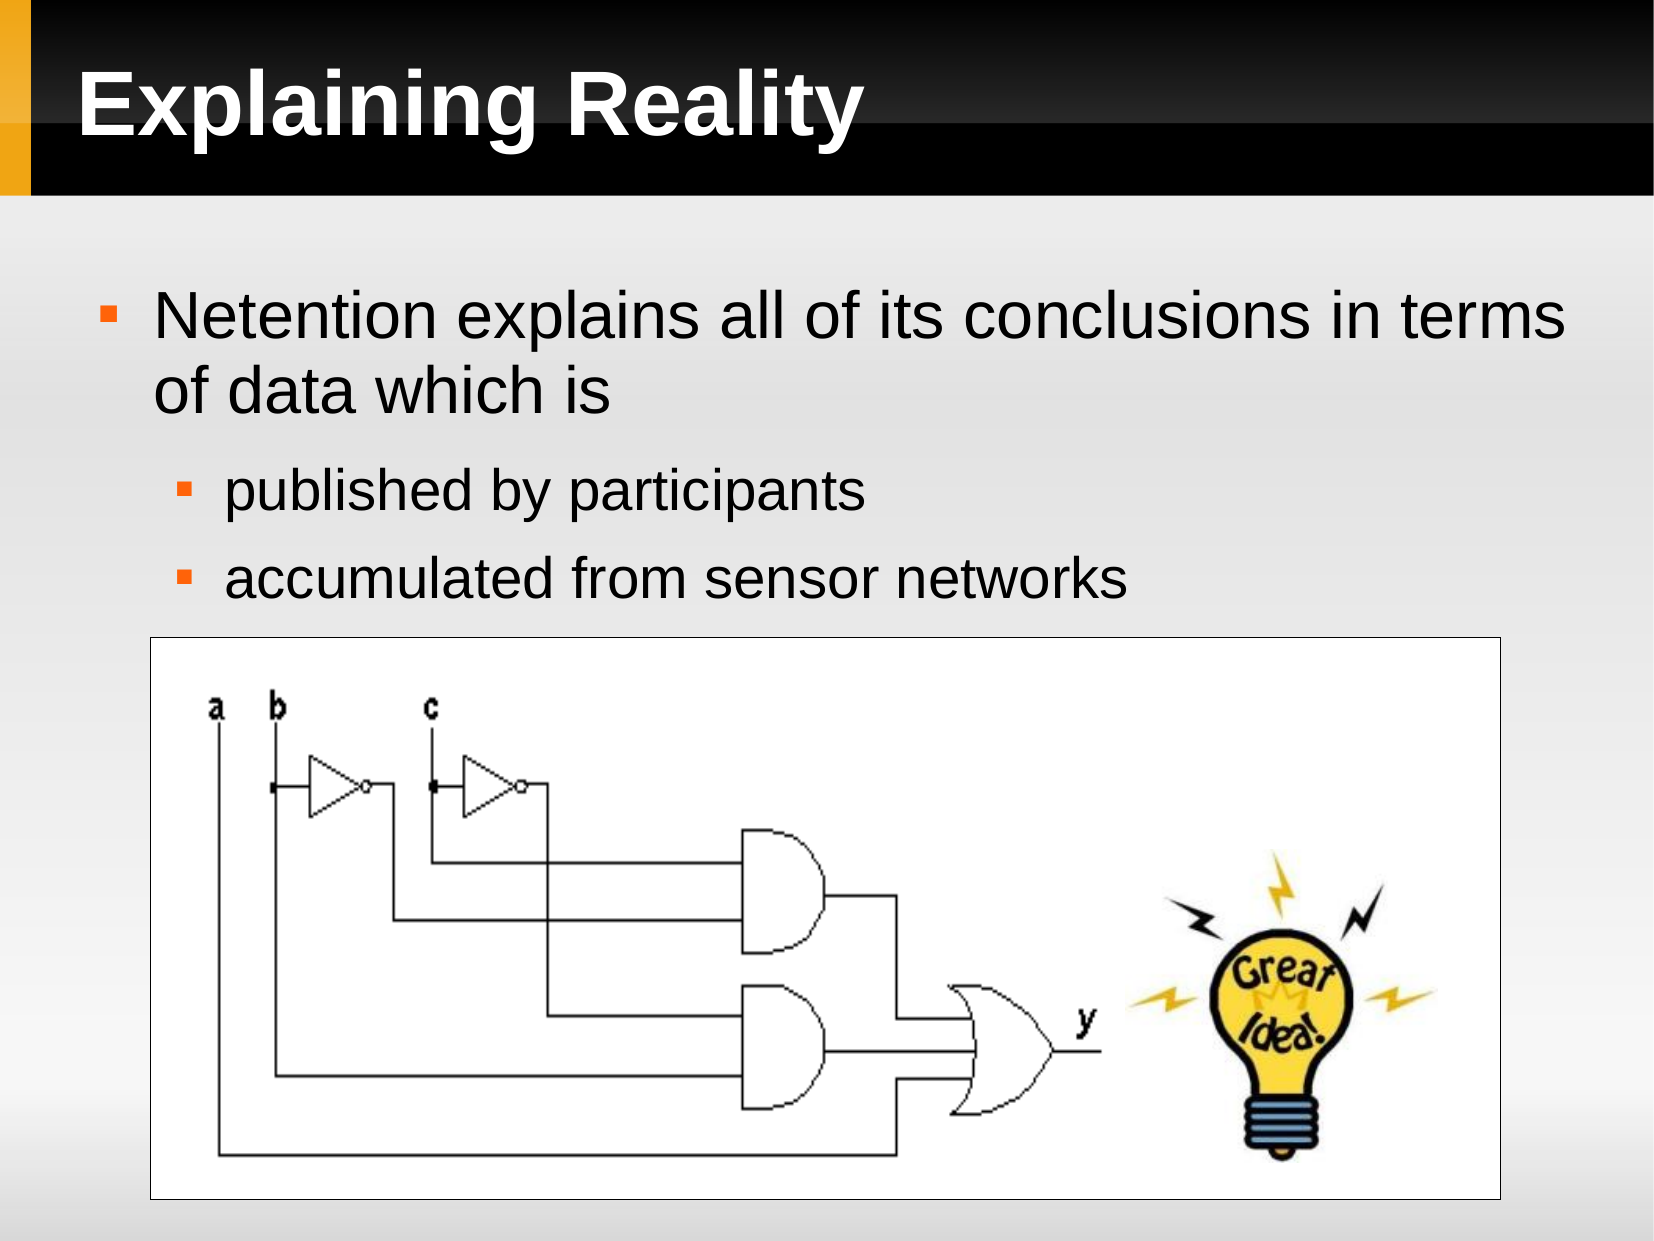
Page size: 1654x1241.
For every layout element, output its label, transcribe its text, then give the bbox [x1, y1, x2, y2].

text_box [150, 1083, 1501, 1200]
picture [0, 0, 1654, 1241]
list Netention explains all of its conclusions in terms of data which is published by participants accumulated from sensor networks [82, 278, 1571, 1083]
title Explaining Reality [76, 7, 1565, 200]
